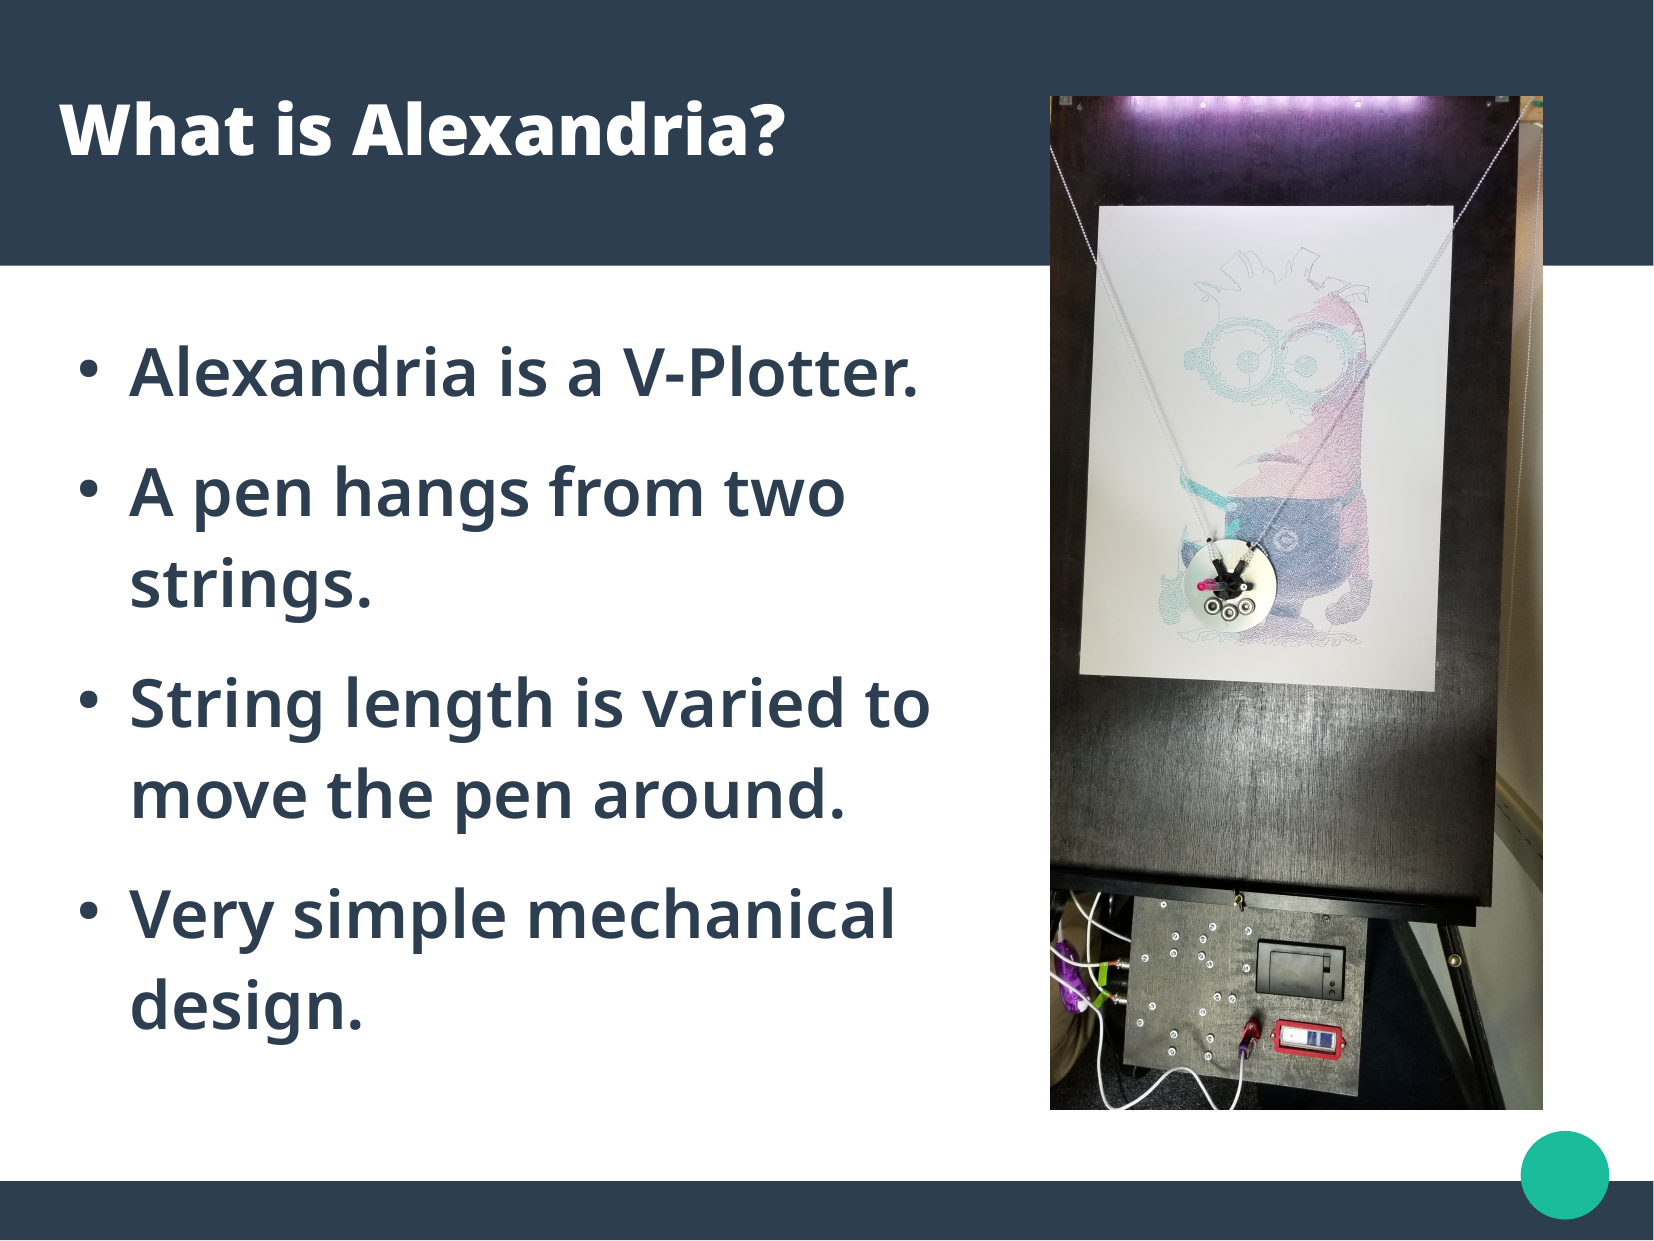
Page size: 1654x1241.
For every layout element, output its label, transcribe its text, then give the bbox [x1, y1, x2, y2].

list Alexandria is a V-Plotter. A pen hangs from two strings. String length is varied to move the pen around. Very simple mechanical design. [59, 324, 1036, 1152]
picture [1050, 96, 1543, 1111]
title What is Alexandria? [59, 49, 1595, 207]
